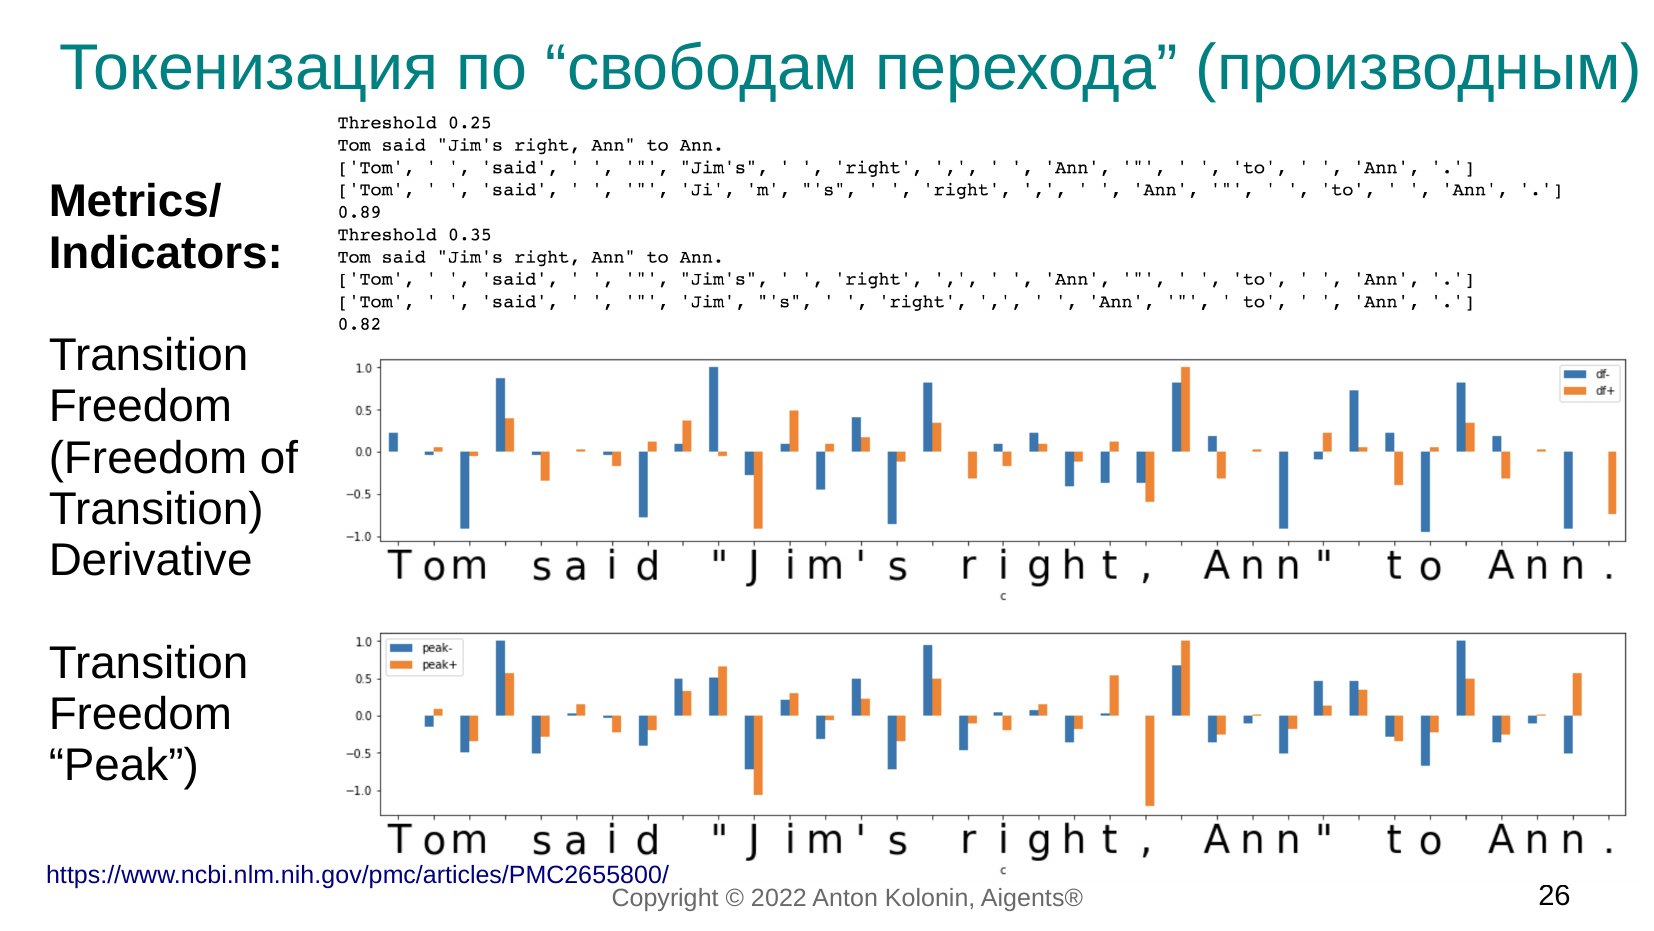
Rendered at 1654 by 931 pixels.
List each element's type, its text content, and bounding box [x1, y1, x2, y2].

text_box https://www.ncbi.nlm.nih.gov/pmc/articles/PMC2655800/ [31, 853, 791, 901]
text_box Metrics/ Indicators: Transition Freedom (Freedom of Transition) Derivative Transition Freedom “Peak”) [33, 167, 326, 853]
picture [326, 108, 1641, 885]
text_box Токенизация по “свободам перехода” (производным) [0, 0, 1653, 135]
